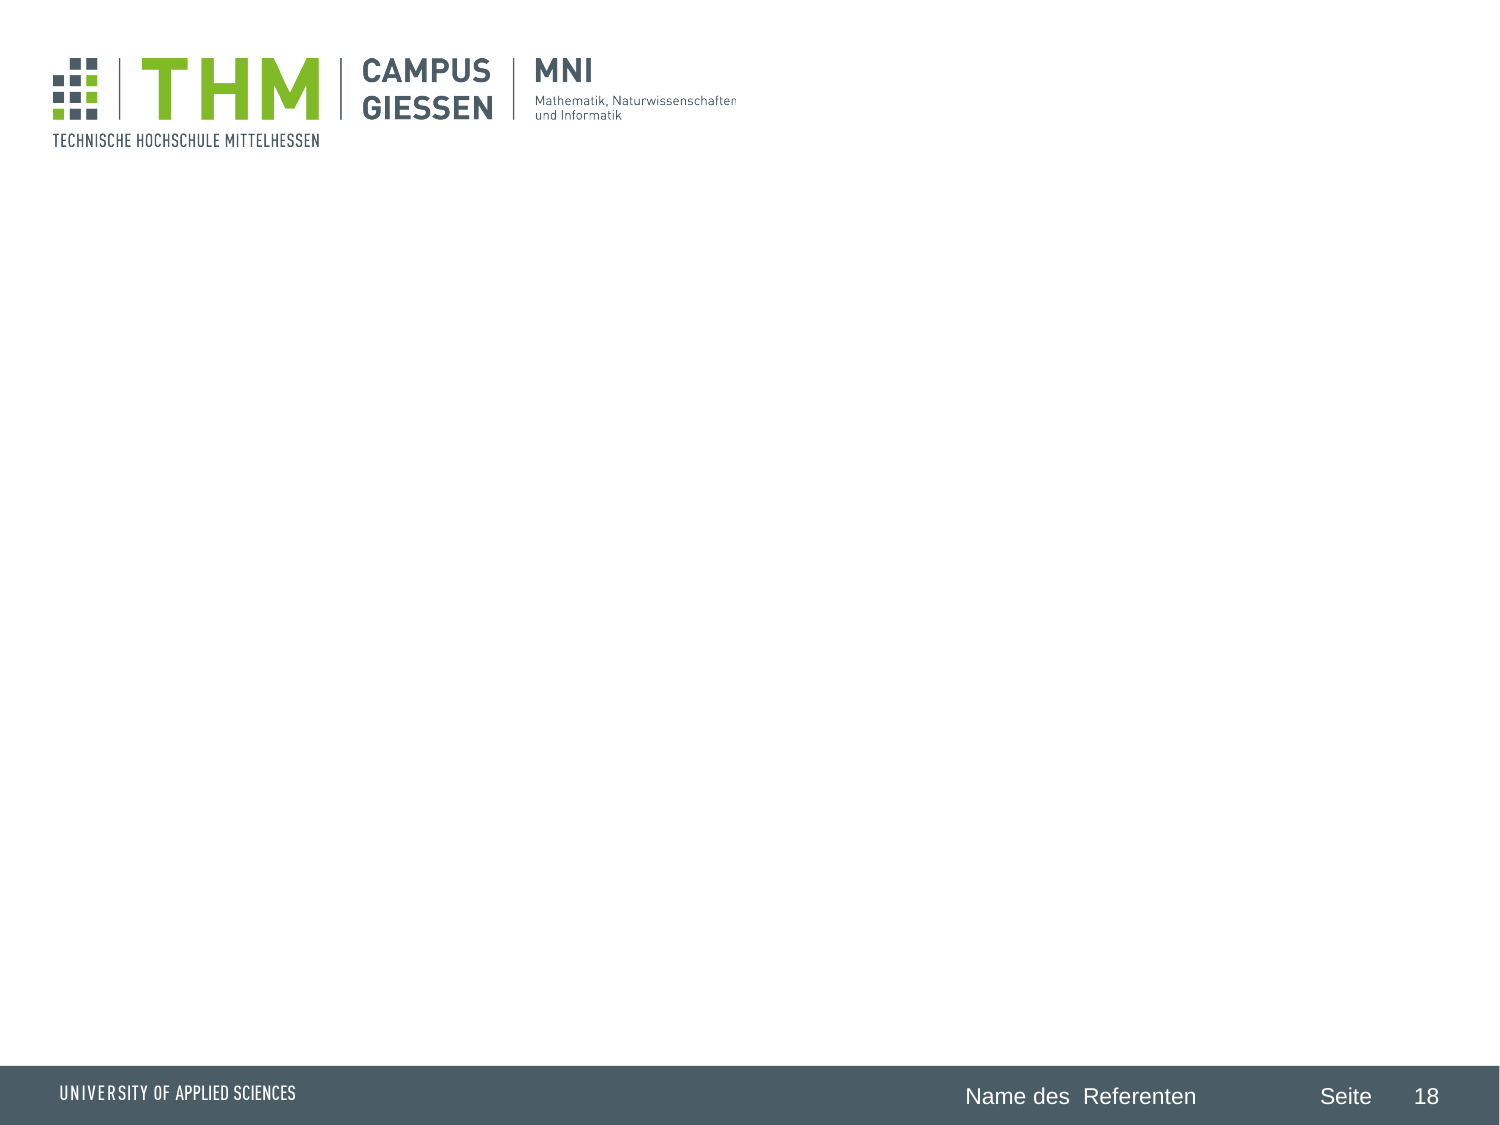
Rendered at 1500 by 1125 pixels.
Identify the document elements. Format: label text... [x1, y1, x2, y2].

picture [53, 58, 736, 147]
slide_number <number> [1376, 1073, 1455, 1118]
picture [59, 1082, 296, 1104]
